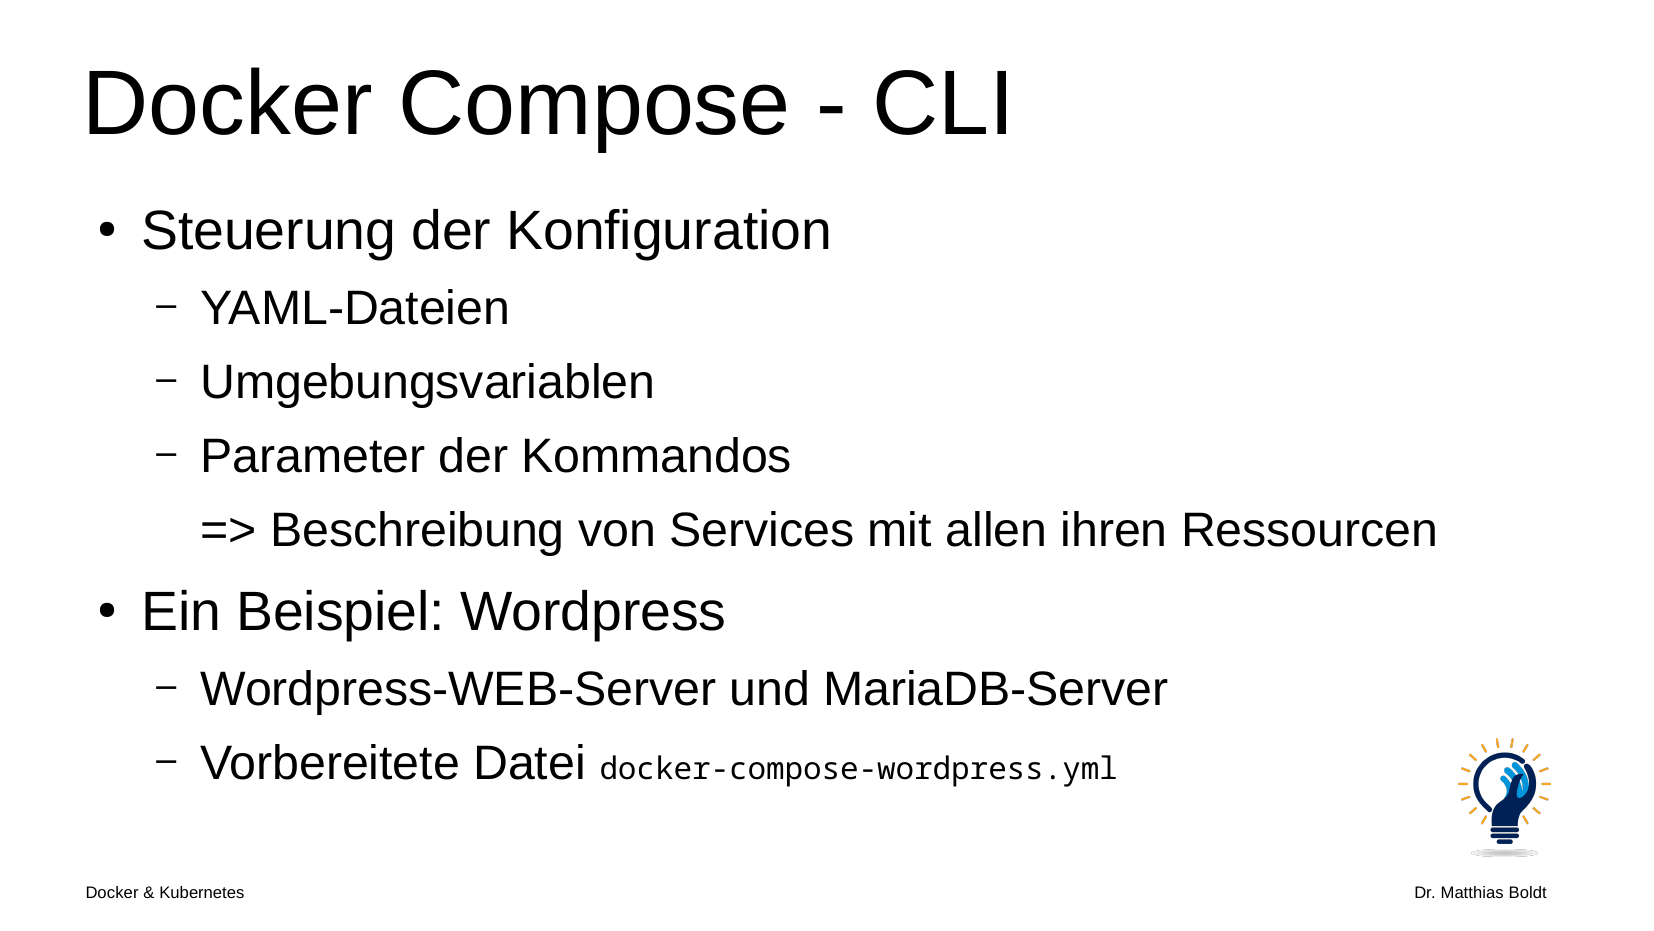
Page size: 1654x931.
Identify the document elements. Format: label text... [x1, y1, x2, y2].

title Docker Compose - CLI [82, 25, 1571, 181]
picture [1458, 738, 1551, 857]
text_box Docker & Kubernetes Dr. Matthias Boldt [70, 875, 1563, 910]
list Steuerung der Konfiguration YAML-Dateien Umgebungsvariablen Parameter der Kommandos => Beschreibung von Services mit allen ihren Ressourcen Ein Beispiel: Wordpress Wordpress-WEB-Server und MariaDB-Server Vorbereitete Datei docker-compose-wordpress.yml [82, 199, 1453, 845]
